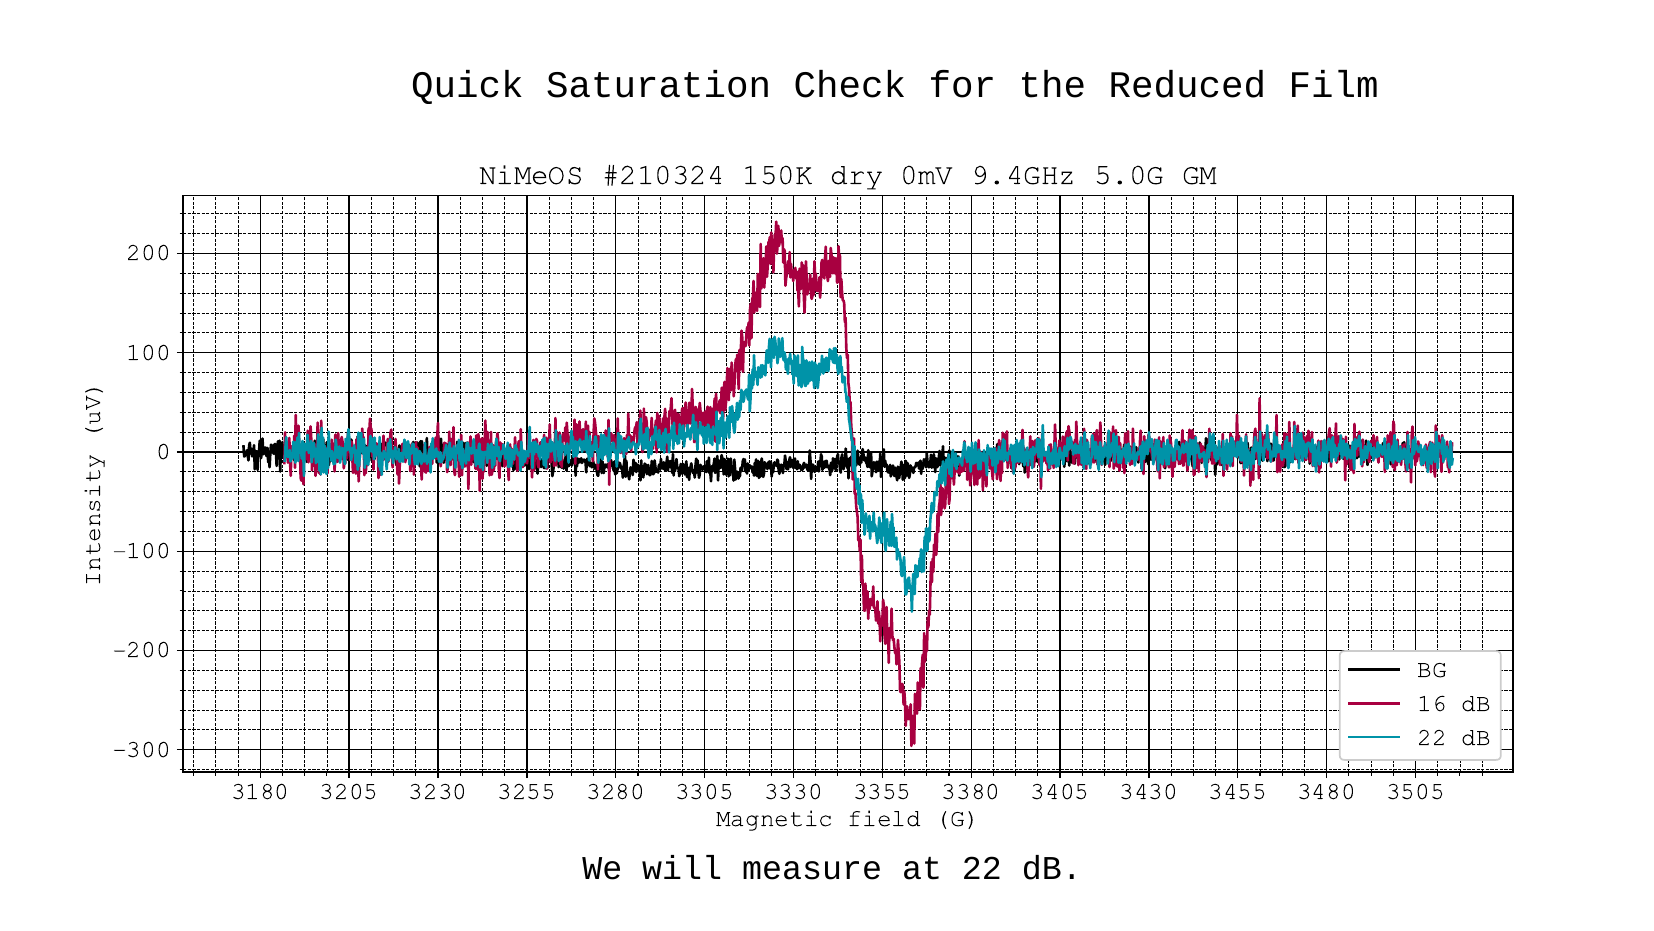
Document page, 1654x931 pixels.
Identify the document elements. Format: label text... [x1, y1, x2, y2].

text_box Quick Saturation Check for the Reduced Film [396, 58, 1416, 104]
text_box We will measure at 22 dB. [567, 855, 1098, 902]
picture [37, 104, 1575, 855]
